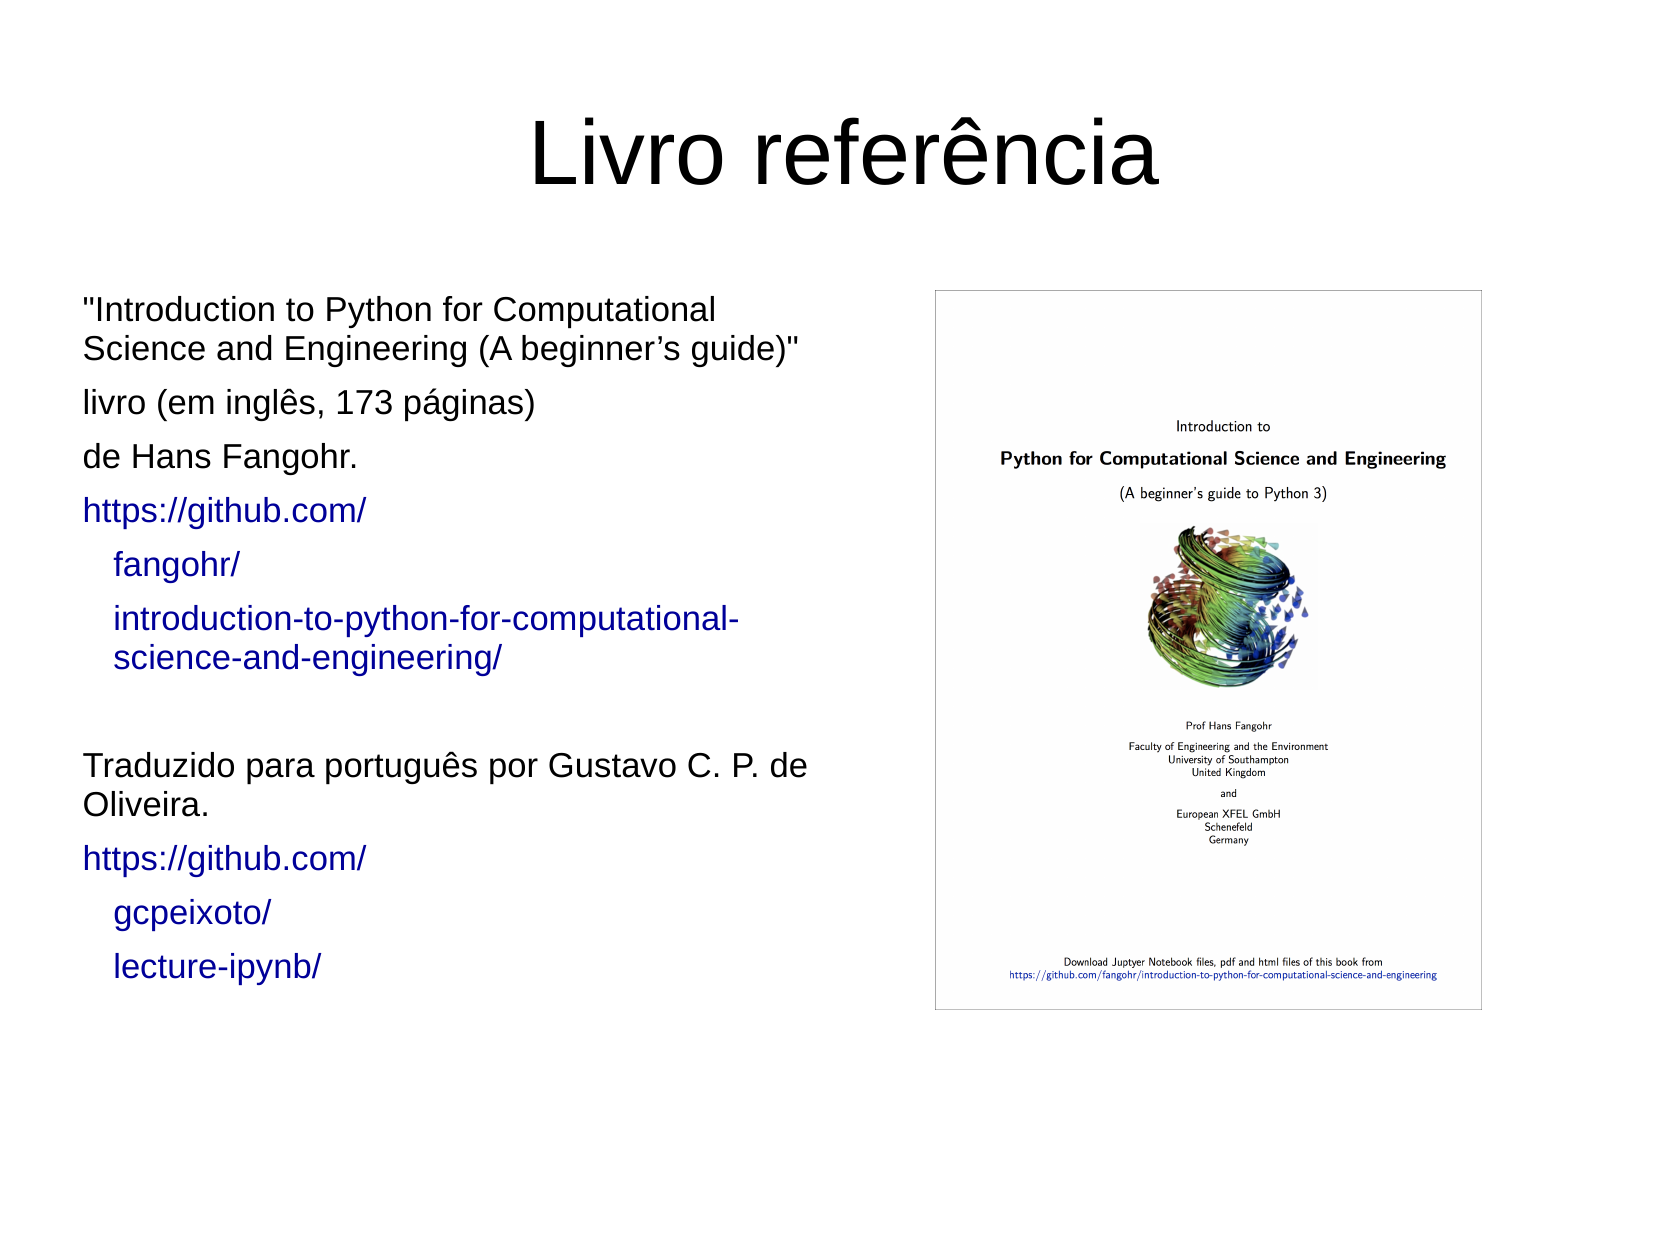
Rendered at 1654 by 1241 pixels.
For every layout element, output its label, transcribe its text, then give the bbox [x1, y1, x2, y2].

list "Introduction to Python for Computational Science and Engineering (A beginner’s guide)" livro (em inglês, 173 páginas) de Hans Fangohr. https://github.com/ fangohr/ introduction-to-python-for-computational-science-and-engineering/ Traduzido para português por Gustavo C. P. de Oliveira. https://github.com/ gcpeixoto/ lecture-ipynb/ [82, 290, 809, 1010]
picture [935, 290, 1482, 1010]
title Livro referência [82, 49, 1571, 257]
